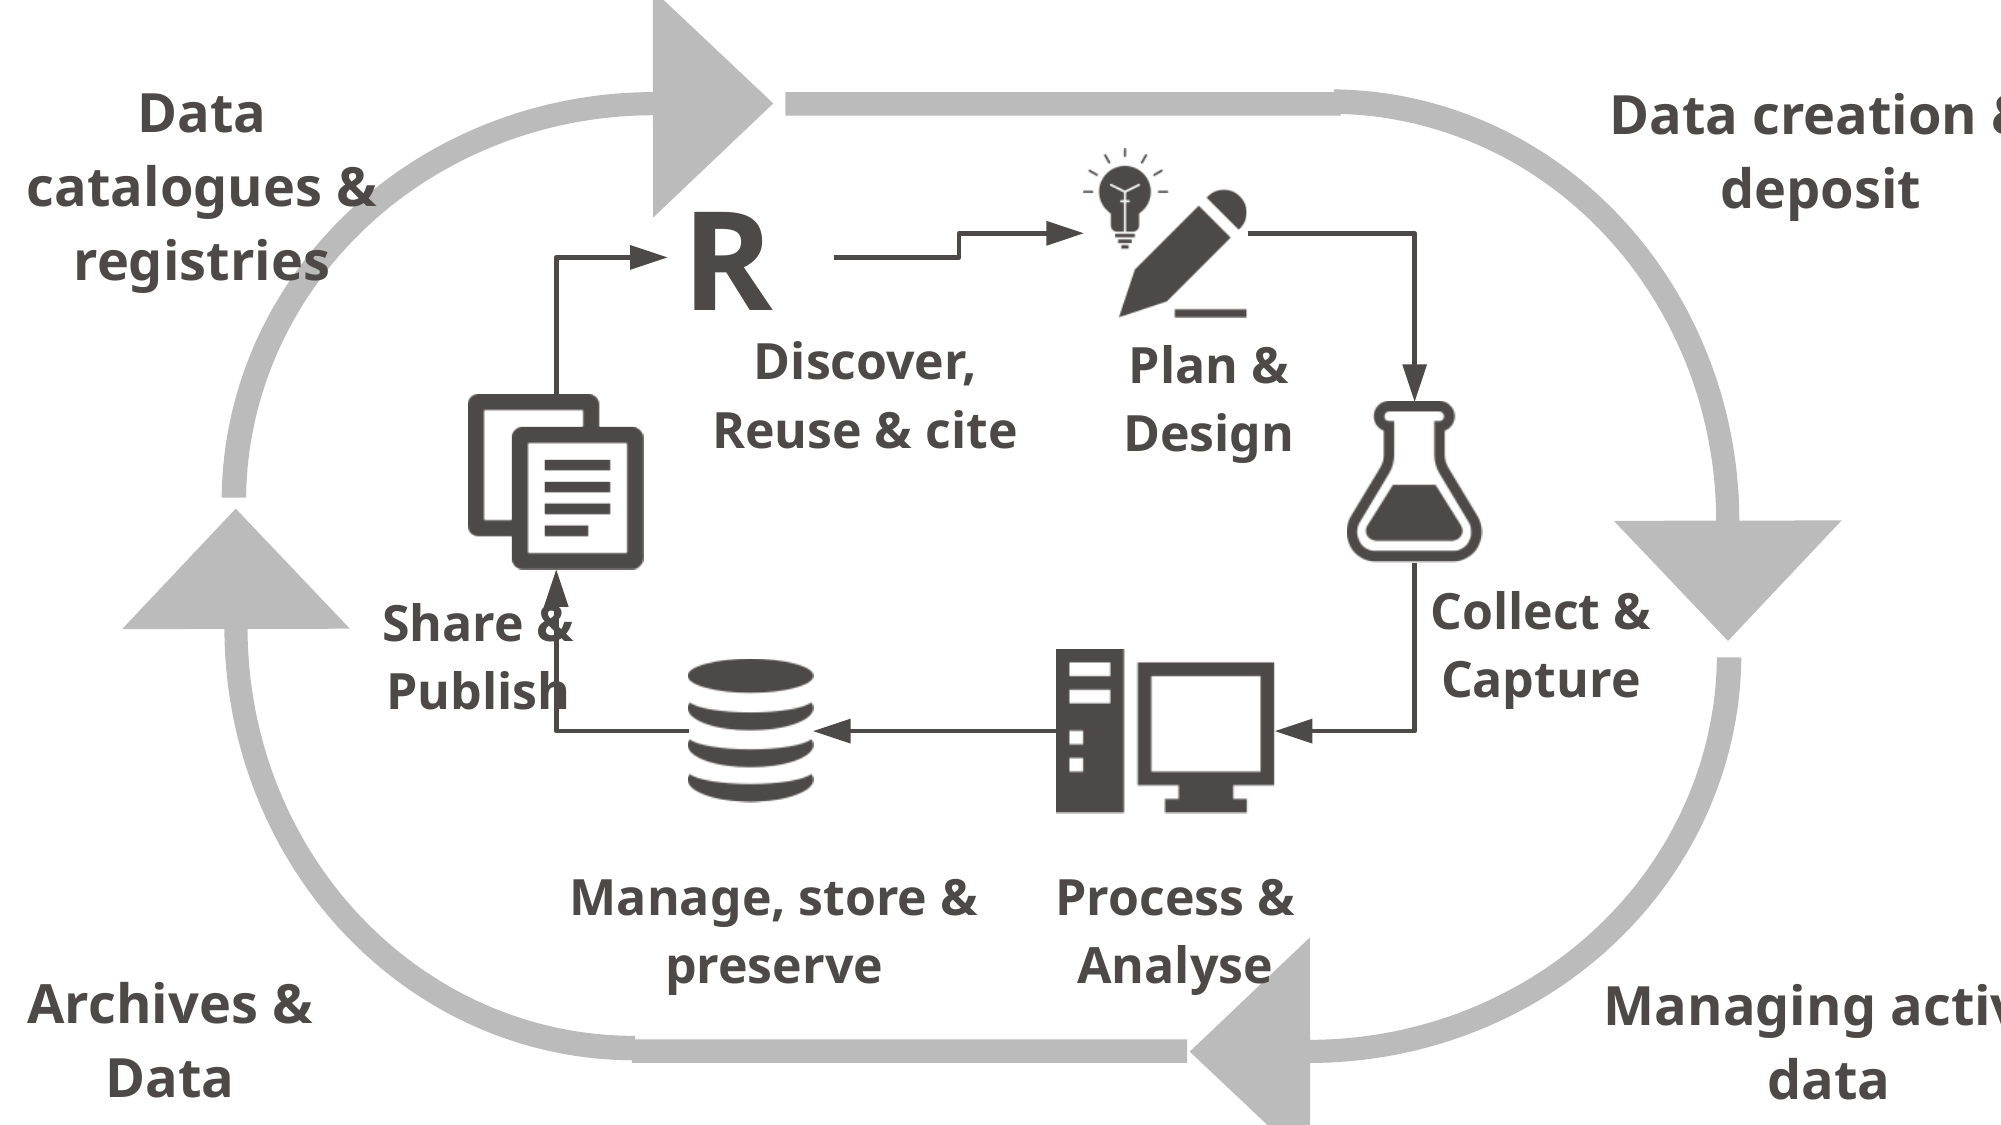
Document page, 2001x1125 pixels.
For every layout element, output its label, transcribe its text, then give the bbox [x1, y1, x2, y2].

text_box [1189, 657, 1742, 1125]
text_box [444, 0, 774, 218]
picture [1347, 401, 1483, 563]
text_box [785, 89, 1842, 641]
text_box R [667, 156, 835, 311]
text_box [311, 194, 407, 270]
text_box Share & Publish [559, 607, 568, 696]
picture [1083, 148, 1248, 318]
text_box Plan & Design [1108, 322, 1288, 438]
text_box Data creation & deposit [1594, 68, 1991, 193]
text_box Process & Analyse [1040, 854, 1546, 970]
picture [688, 659, 814, 803]
text_box Collect & Capture [1417, 568, 1639, 684]
picture [468, 394, 644, 570]
text_box Share & Publish [367, 580, 554, 696]
text_box [122, 508, 407, 958]
text_box Archives & Data repositories [0, 958, 426, 1086]
text_box Discover, Reuse & cite [697, 318, 993, 434]
text_box [426, 971, 1188, 1063]
text_box Managing active data [1588, 960, 2001, 1084]
text_box [221, 259, 320, 498]
picture [1056, 649, 1276, 814]
text_box Manage, store & preserve [555, 854, 941, 970]
text_box Data catalogues & registries [11, 66, 444, 194]
